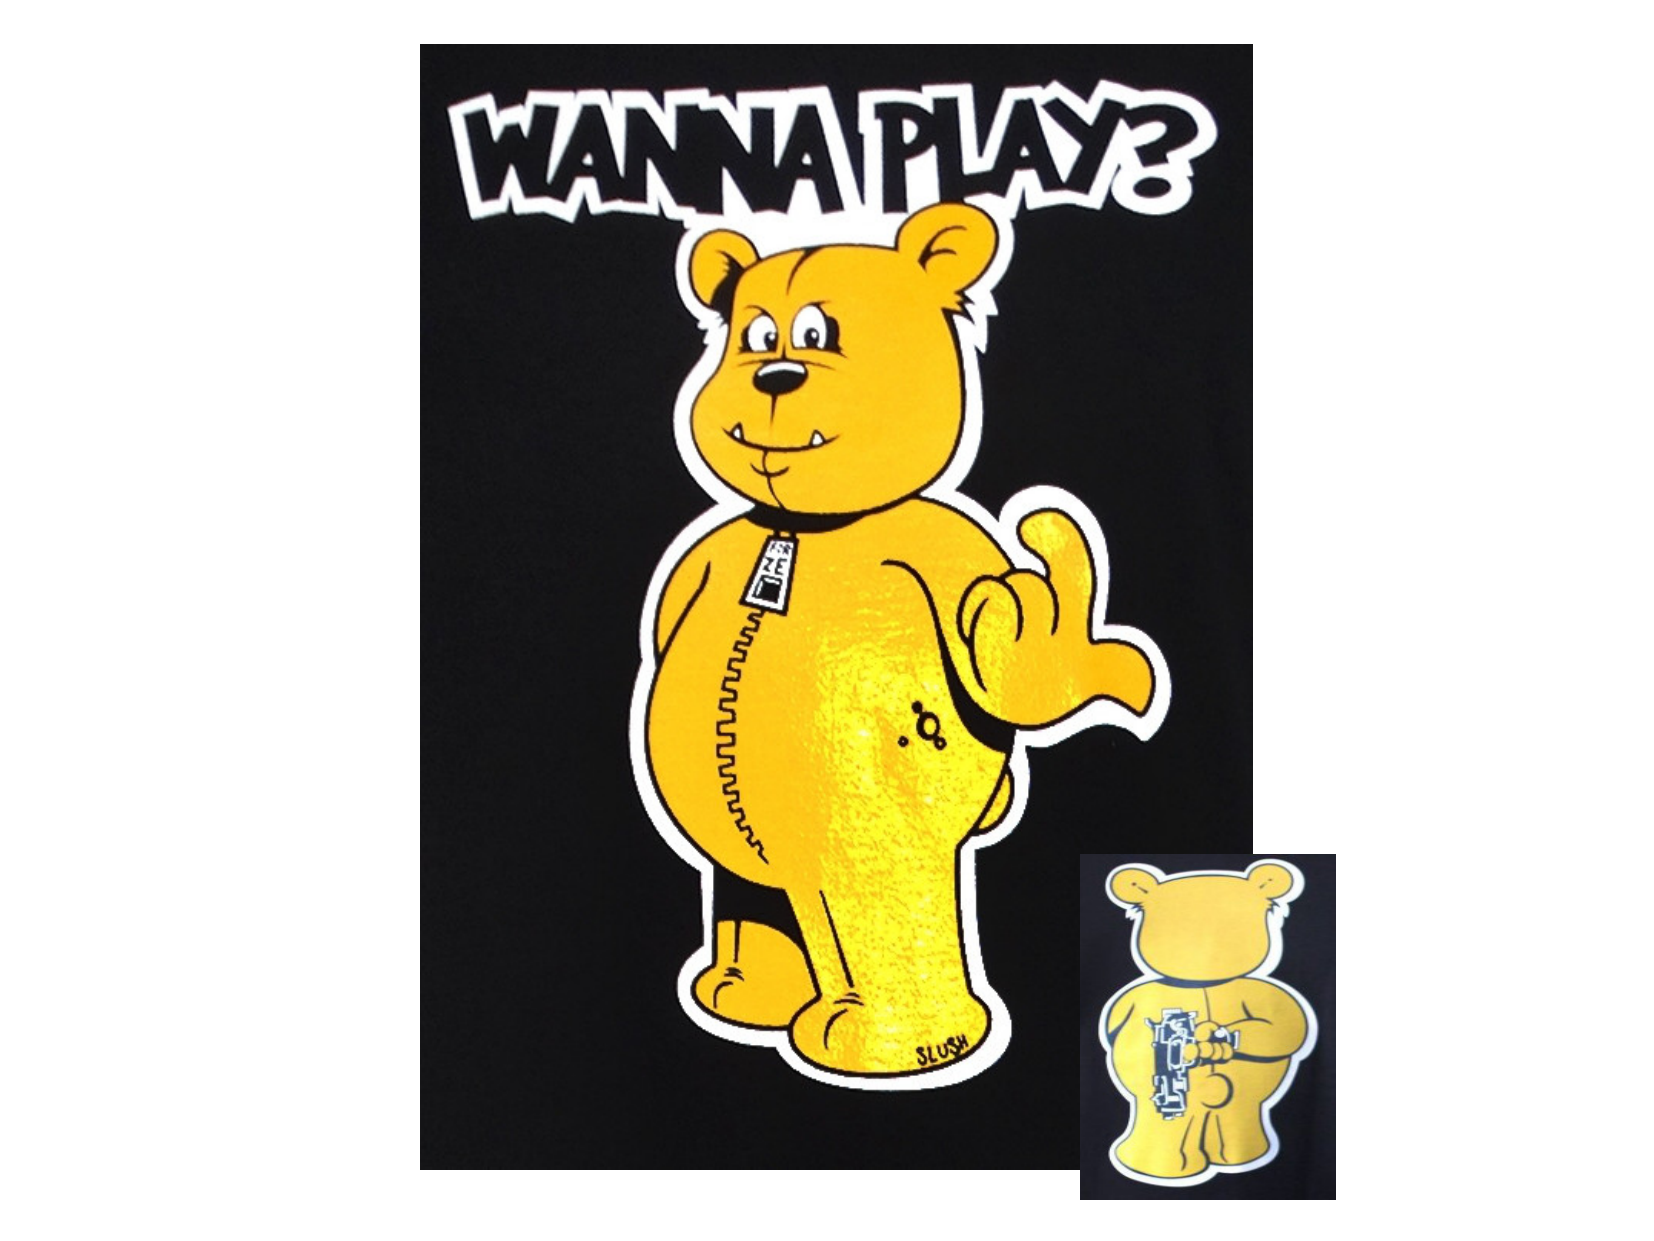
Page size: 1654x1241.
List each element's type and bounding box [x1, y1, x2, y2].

picture [420, 44, 1336, 1201]
